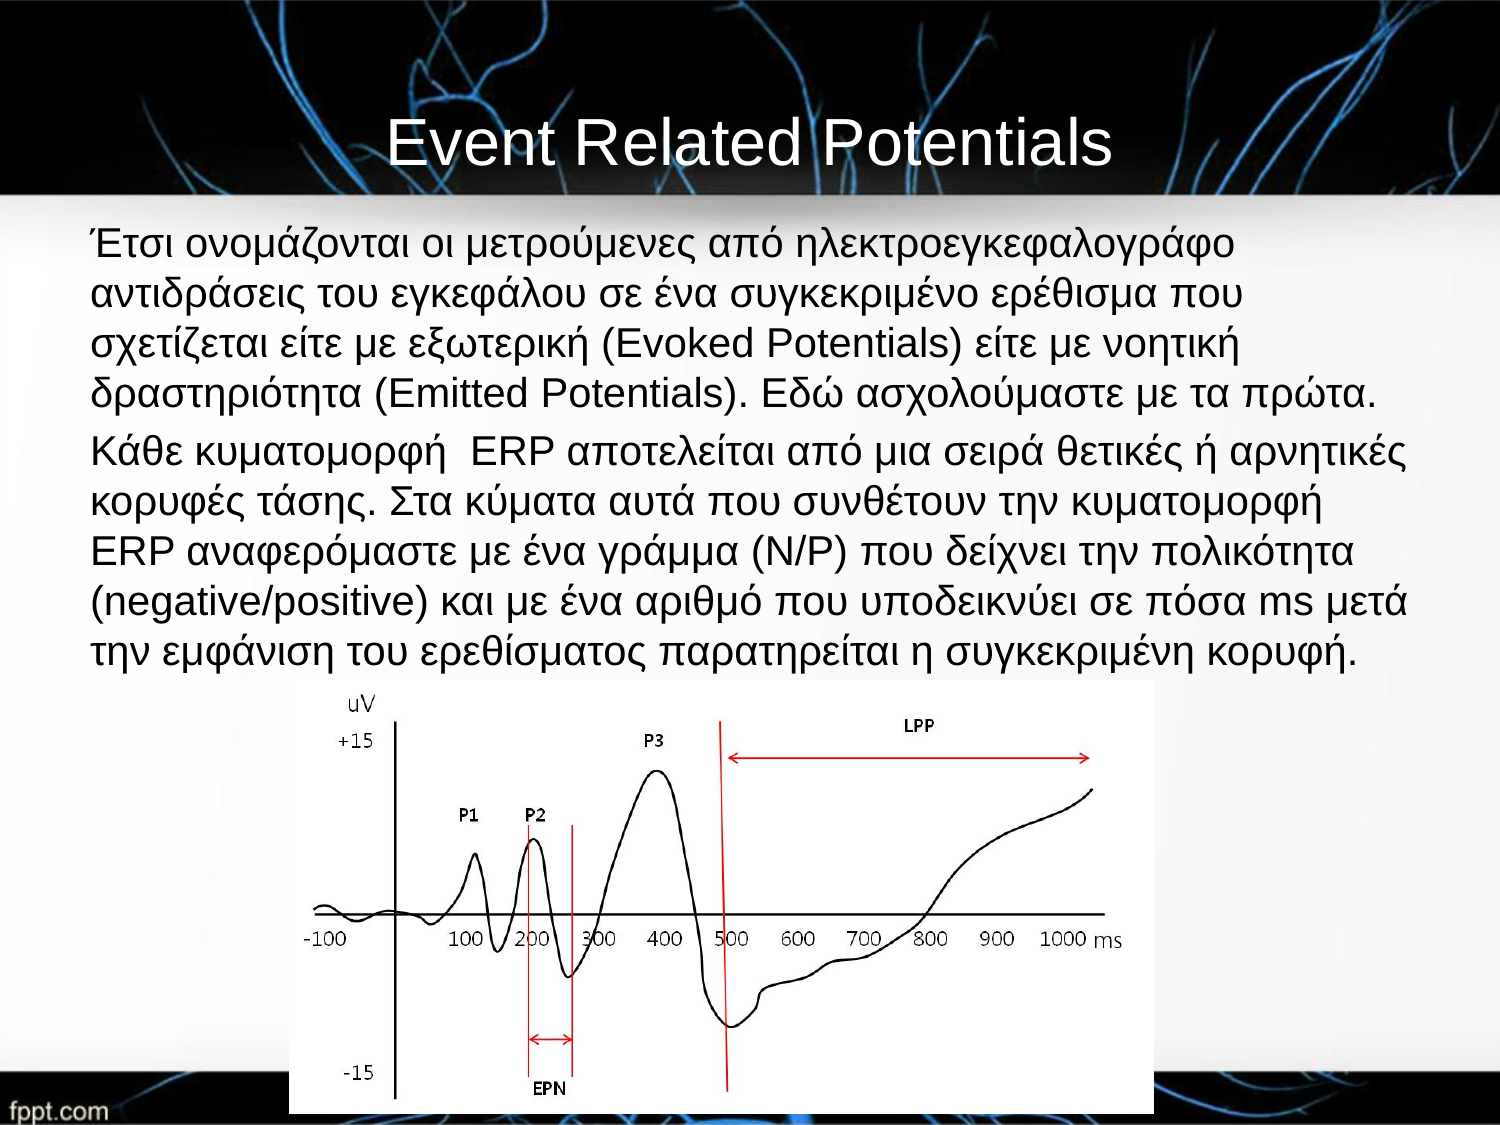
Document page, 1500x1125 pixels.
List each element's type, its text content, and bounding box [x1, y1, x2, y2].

picture [0, 0, 1500, 1125]
list Έτσι ονομάζονται οι μετρούμενες από ηλεκτροεγκεφαλογράφο αντιδράσεις του εγκεφάλου σε ένα συγκεκριμένο ερέθισμα που σχετίζεται είτε με εξωτερική (Εvoked Potentials) είτε με νοητική δραστηριότητα (Emitted Potentials). Εδώ ασχολούμαστε με τα πρώτα. Κάθε κυματομορφή ERP αποτελείται από μια σειρά θετικές ή αρνητικές κορυφές τάσης. Στα κύματα αυτά που συνθέτουν την κυματομορφή ERP αναφερόμαστε με ένα γράμμα (N/P) που δείχνει την πολικότητα (negative/positive) και με ένα αριθμό που υποδεικνύει σε πόσα ms μετά την εμφάνιση του ερεθίσματος παρατηρείται η συγκεκριμένη κορυφή. [75, 208, 1425, 951]
title Event Related Potentials [75, 45, 1425, 208]
